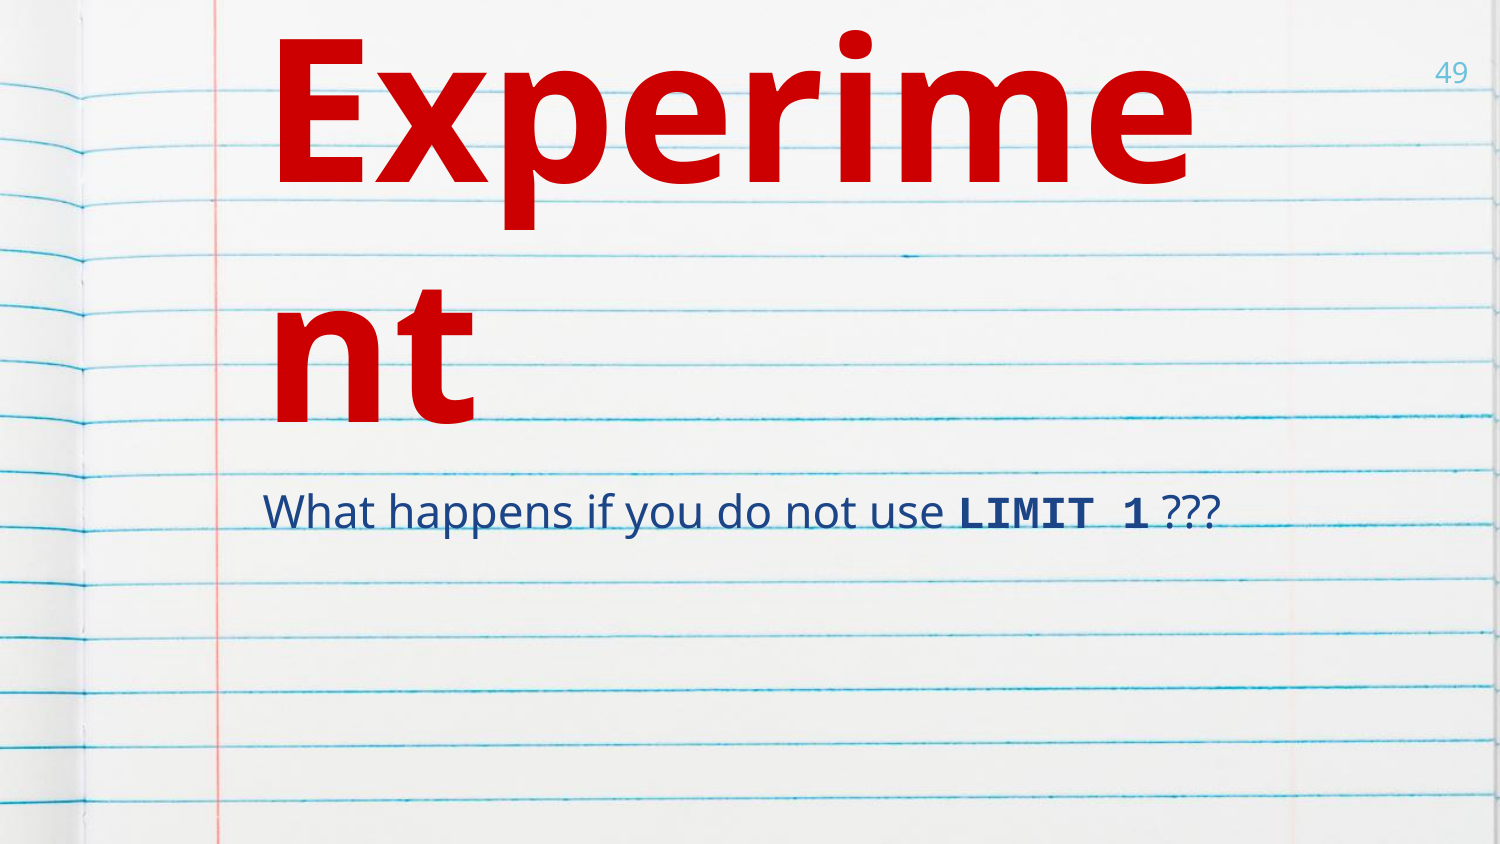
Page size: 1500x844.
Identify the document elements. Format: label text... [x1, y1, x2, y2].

picture [0, 0, 1500, 844]
title Experiment [262, 272, 1226, 463]
slide_number <number> [1378, 41, 1469, 107]
subtitle What happens if you do not use LIMIT 1 ??? [262, 482, 1226, 612]
